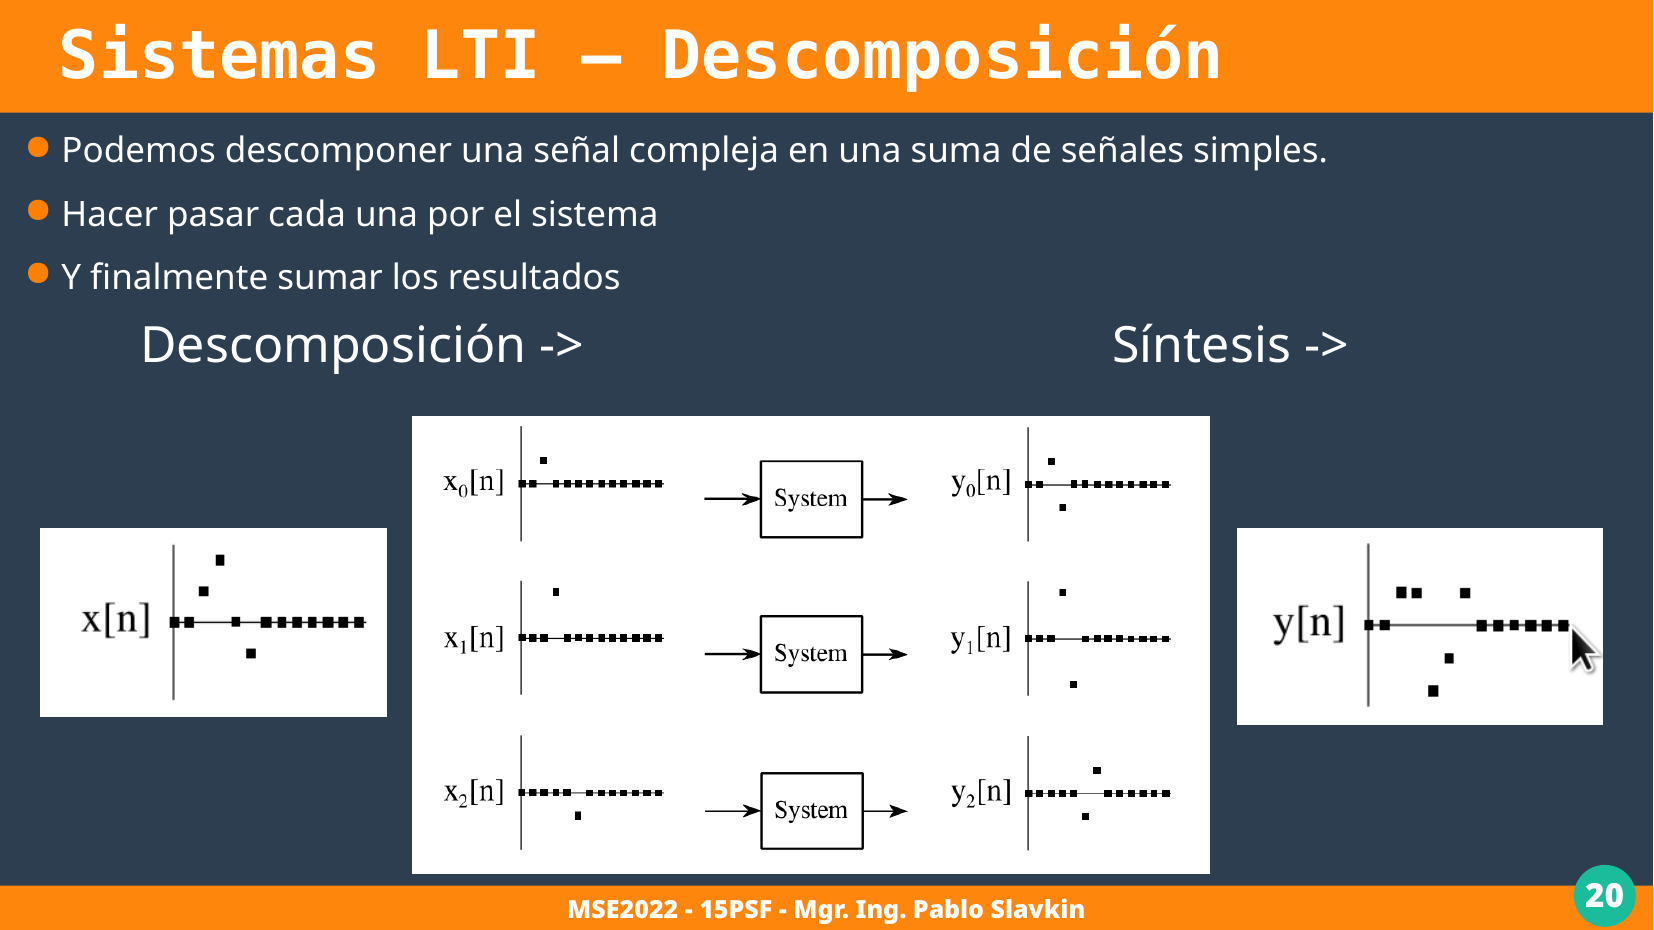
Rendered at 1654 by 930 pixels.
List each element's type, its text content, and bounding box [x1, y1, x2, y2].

list Descomposición -> [124, 308, 601, 409]
title Sistemas LTI – Descomposición [58, 16, 1594, 125]
list Síntesis -> [992, 308, 1469, 409]
picture [40, 528, 387, 717]
list Podemos descomponer una señal compleja en una suma de señales simples. Hacer pasar cada una por el sistema Y finalmente sumar los resultados [11, 125, 1612, 301]
picture [1237, 528, 1603, 725]
picture [412, 416, 1210, 874]
